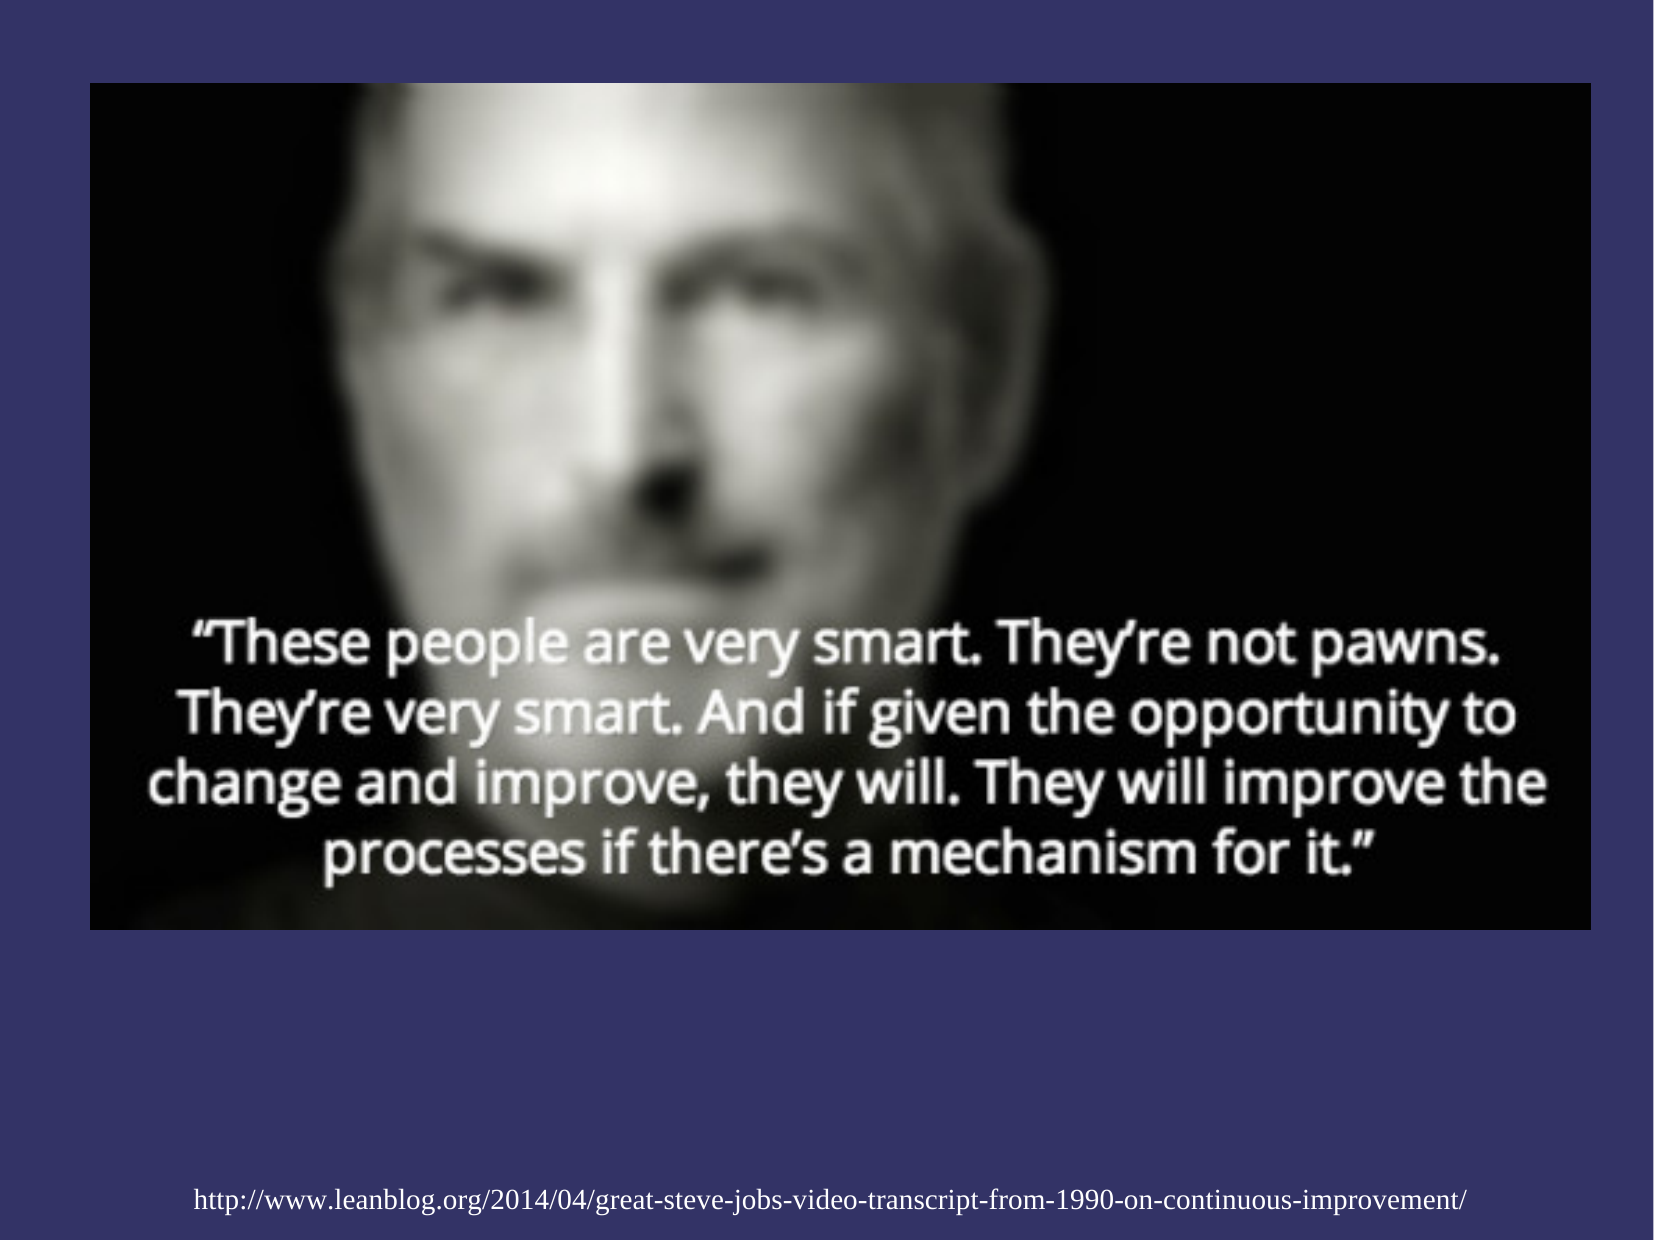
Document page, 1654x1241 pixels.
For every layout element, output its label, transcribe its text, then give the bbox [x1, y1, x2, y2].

text_box http://www.leanblog.org/2014/04/great-steve-jobs-video-transcript-from-1990-on-continuous-improvement/ [87, 1162, 1576, 1238]
picture [90, 83, 1591, 931]
